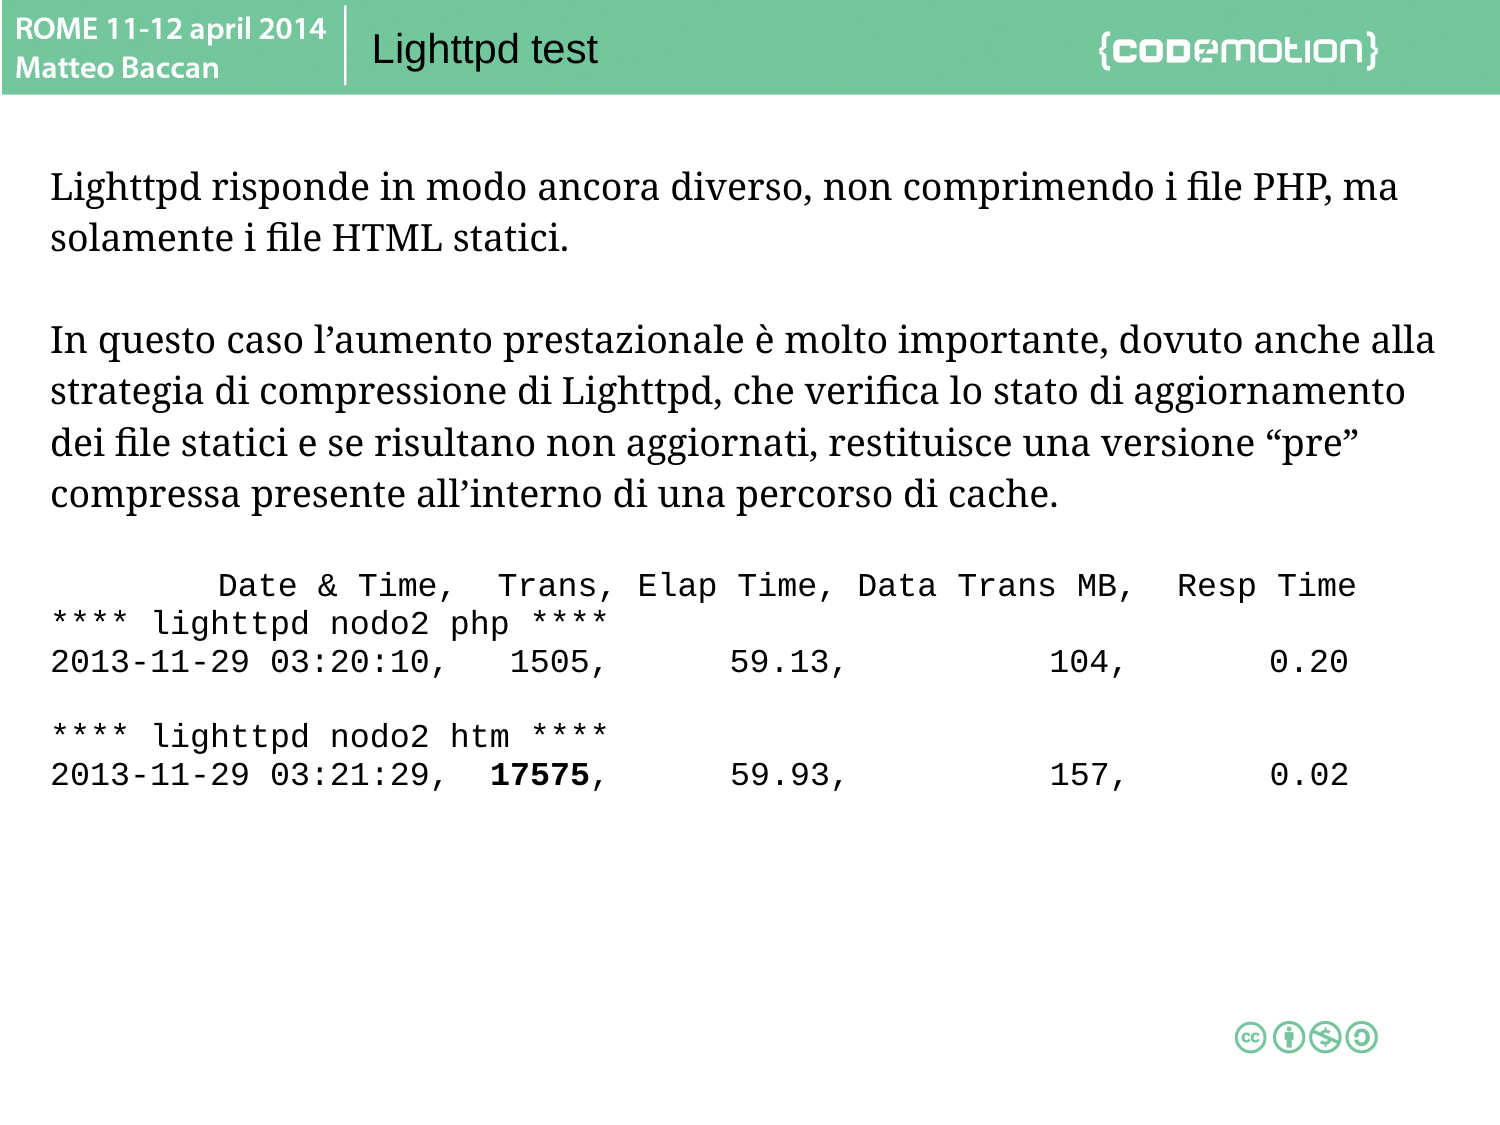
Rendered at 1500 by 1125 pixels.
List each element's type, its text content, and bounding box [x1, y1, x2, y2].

picture [2, 0, 1500, 1125]
text_box Lighttpd risponde in modo ancora diverso, non comprimendo i file PHP, ma solamente i file HTML statici. In questo caso l’aumento prestazionale è molto importante, dovuto anche alla strategia di compressione di Lighttpd, che verifica lo stato di aggiornamento dei file statici e se risultano non aggiornati, restituisce una versione “pre” compressa presente all’interno di una percorso di cache. Date & Time, Trans, Elap Time, Data Trans MB, Resp Time **** lighttpd nodo2 php **** 2013-11-29 03:20:10, 1505, 59.13, 104, 0.20 **** lighttpd nodo2 htm **** 2013-11-29 03:21:29, 17575, 59.93, 157, 0.02 [35, 153, 1465, 898]
list Lighttpd test [356, 11, 1382, 87]
